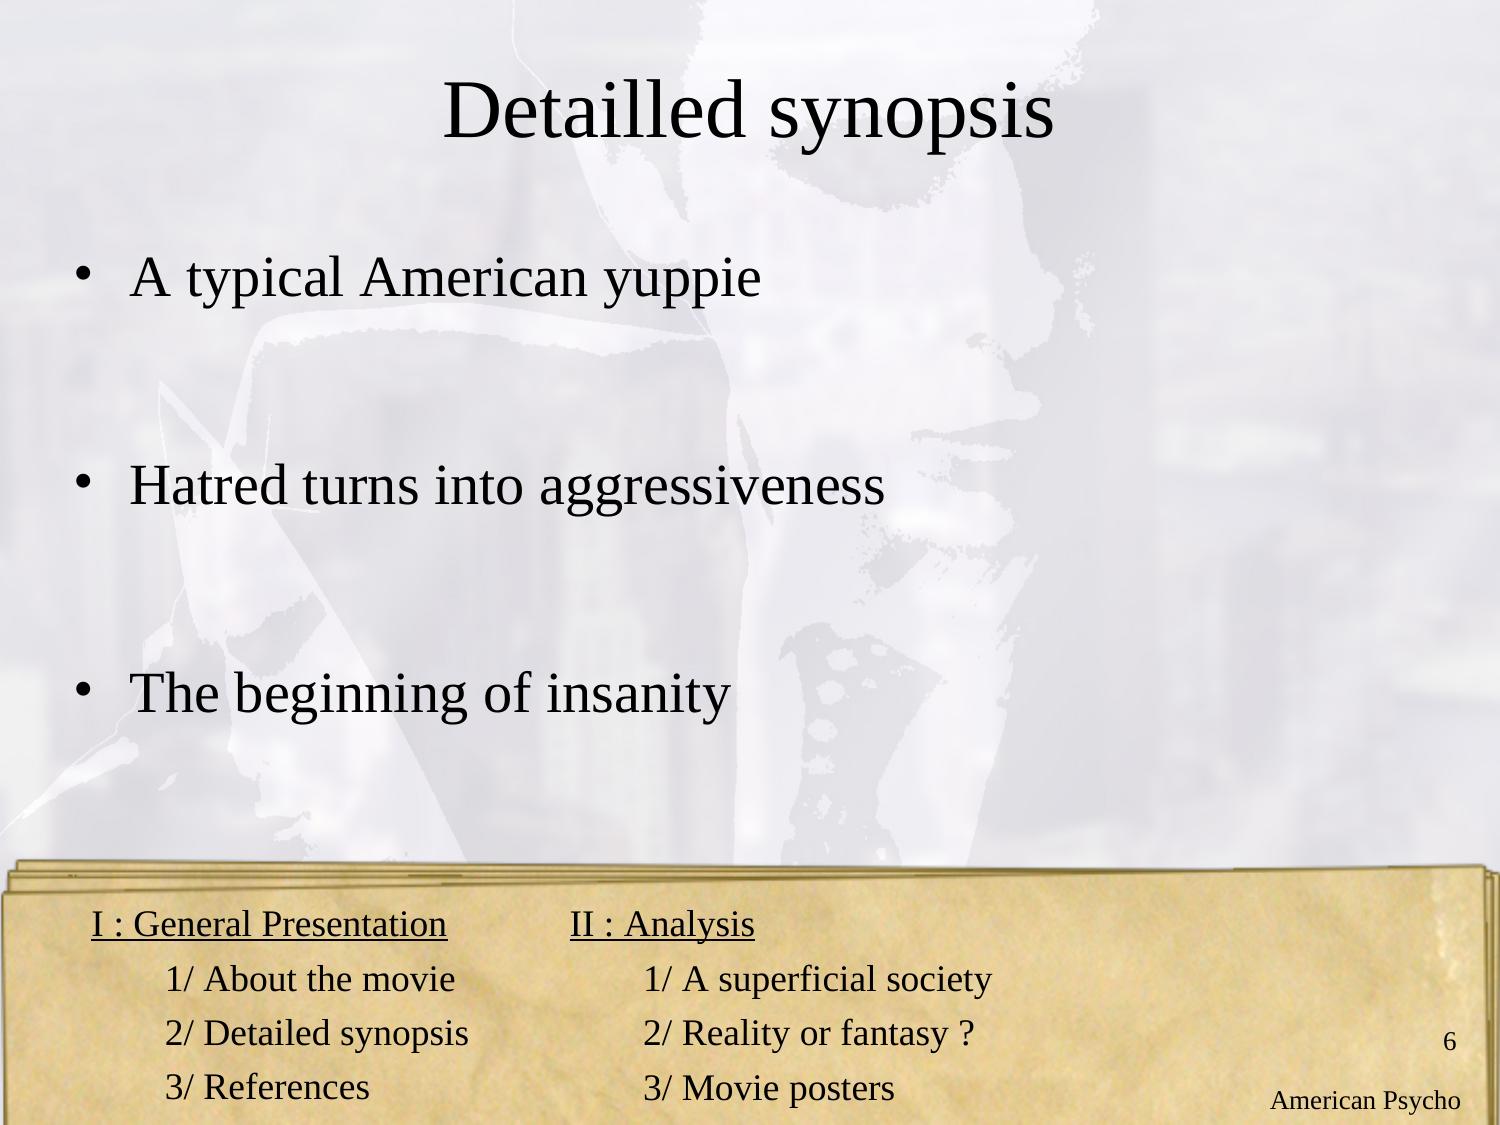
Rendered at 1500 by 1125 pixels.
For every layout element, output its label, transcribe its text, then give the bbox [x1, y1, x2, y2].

picture [0, 0, 1500, 1125]
list A typical American yuppie Hatred turns into aggressiveness The beginning of insanity [59, 230, 1441, 973]
title Detailled synopsis [59, 38, 1441, 170]
